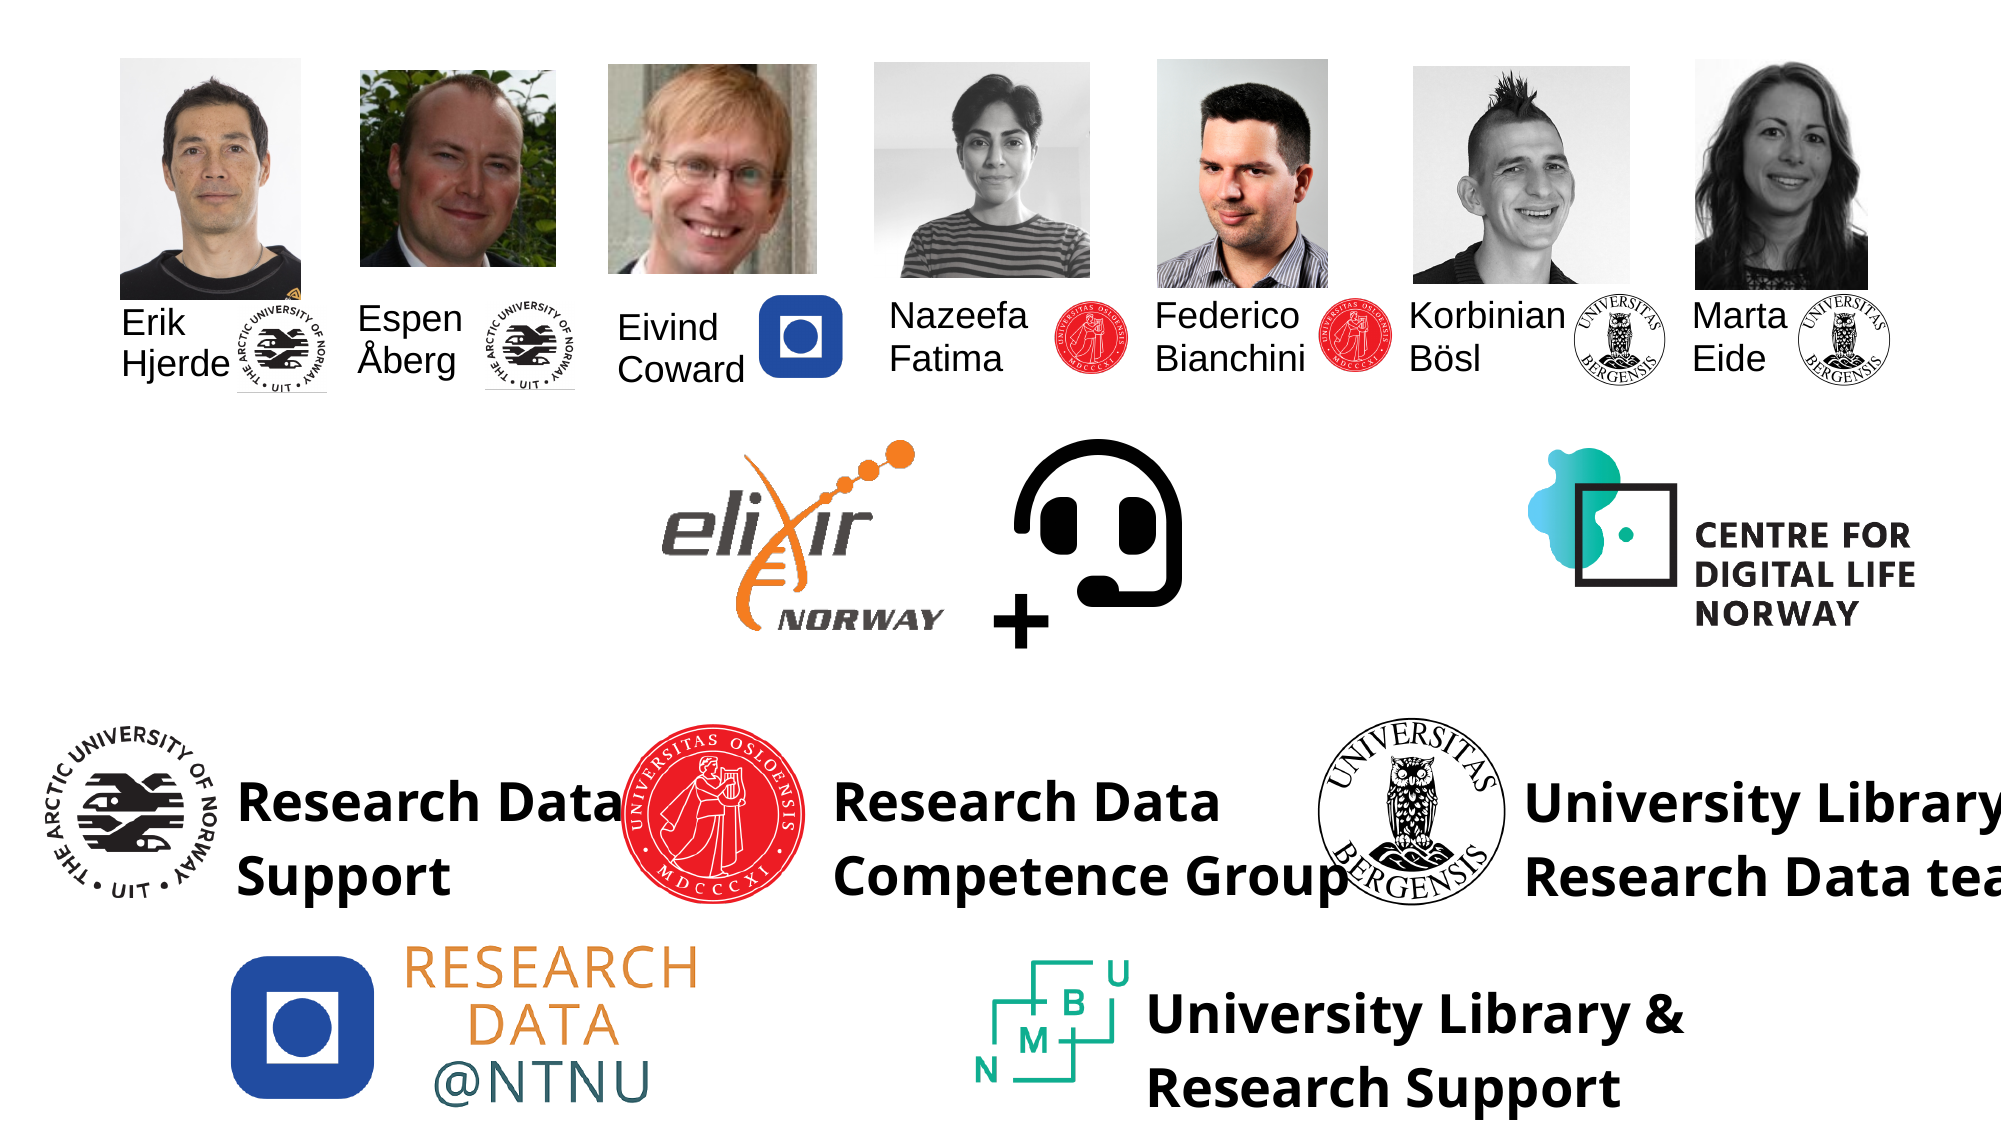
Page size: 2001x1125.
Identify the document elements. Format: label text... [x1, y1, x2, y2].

picture [612, 724, 810, 755]
picture [874, 62, 1090, 278]
text_box Research Data Competence Group [1152, 755, 1749, 880]
picture [1328, 880, 1340, 889]
text_box Federico Bianchini [1139, 287, 1376, 429]
picture [1292, 880, 1303, 889]
text_box Eivind Coward [602, 299, 839, 441]
text_box Espen Åberg [342, 290, 579, 432]
text_box University Library & Research Support [1130, 968, 2001, 1092]
picture [1111, 301, 1130, 374]
text_box Korbinian Bösl [1393, 287, 1630, 429]
text_box + [974, 534, 1064, 662]
picture [484, 301, 575, 390]
picture [360, 70, 556, 267]
text_box University Library Research Data team [1548, 757, 2001, 881]
picture [37, 726, 223, 898]
picture [401, 938, 703, 1117]
picture [608, 64, 817, 274]
picture [236, 305, 327, 394]
picture [612, 880, 810, 904]
text_box Marta Eide [1677, 287, 1914, 429]
text_box Research Data Support [221, 755, 1152, 880]
picture [1014, 439, 1182, 607]
picture [1315, 298, 1394, 372]
picture [120, 58, 301, 293]
picture [224, 956, 378, 1099]
text_box Erik Hjerde [106, 293, 343, 435]
picture [662, 440, 945, 631]
text_box Nazeefa Fatima [874, 287, 1111, 429]
picture [1695, 59, 1911, 405]
picture [1275, 880, 1548, 945]
picture [1275, 673, 1548, 755]
picture [1413, 66, 1686, 405]
picture [755, 295, 845, 378]
picture [968, 944, 1133, 1098]
picture [1528, 448, 1920, 632]
picture [1157, 59, 1328, 288]
